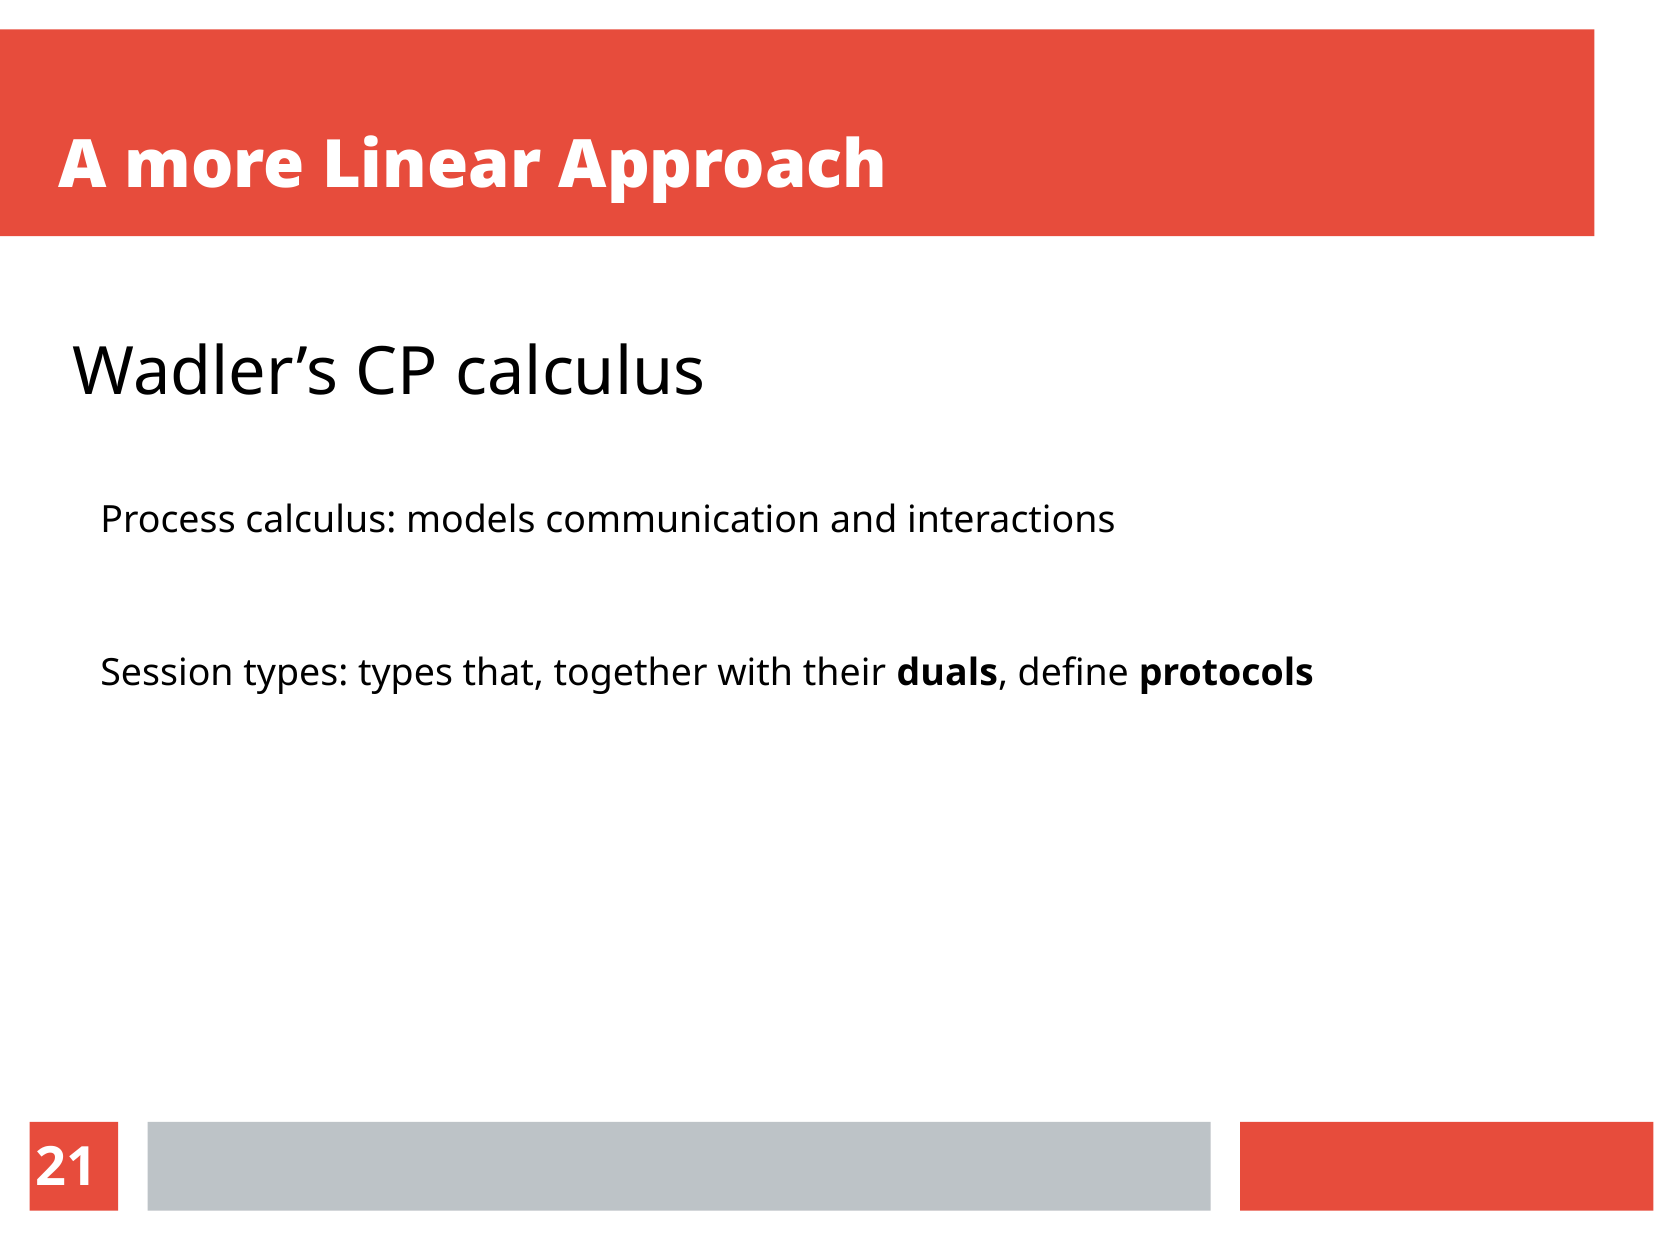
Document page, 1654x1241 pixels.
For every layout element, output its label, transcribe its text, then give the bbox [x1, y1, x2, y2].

text_box Wadler’s CP calculus [57, 315, 774, 408]
title A more Linear Approach [59, 58, 1595, 207]
text_box 21 [20, 1119, 254, 1210]
text_box Process calculus: models communication and interactions Session types: types that, together with their duals, define protocols [85, 485, 1444, 718]
